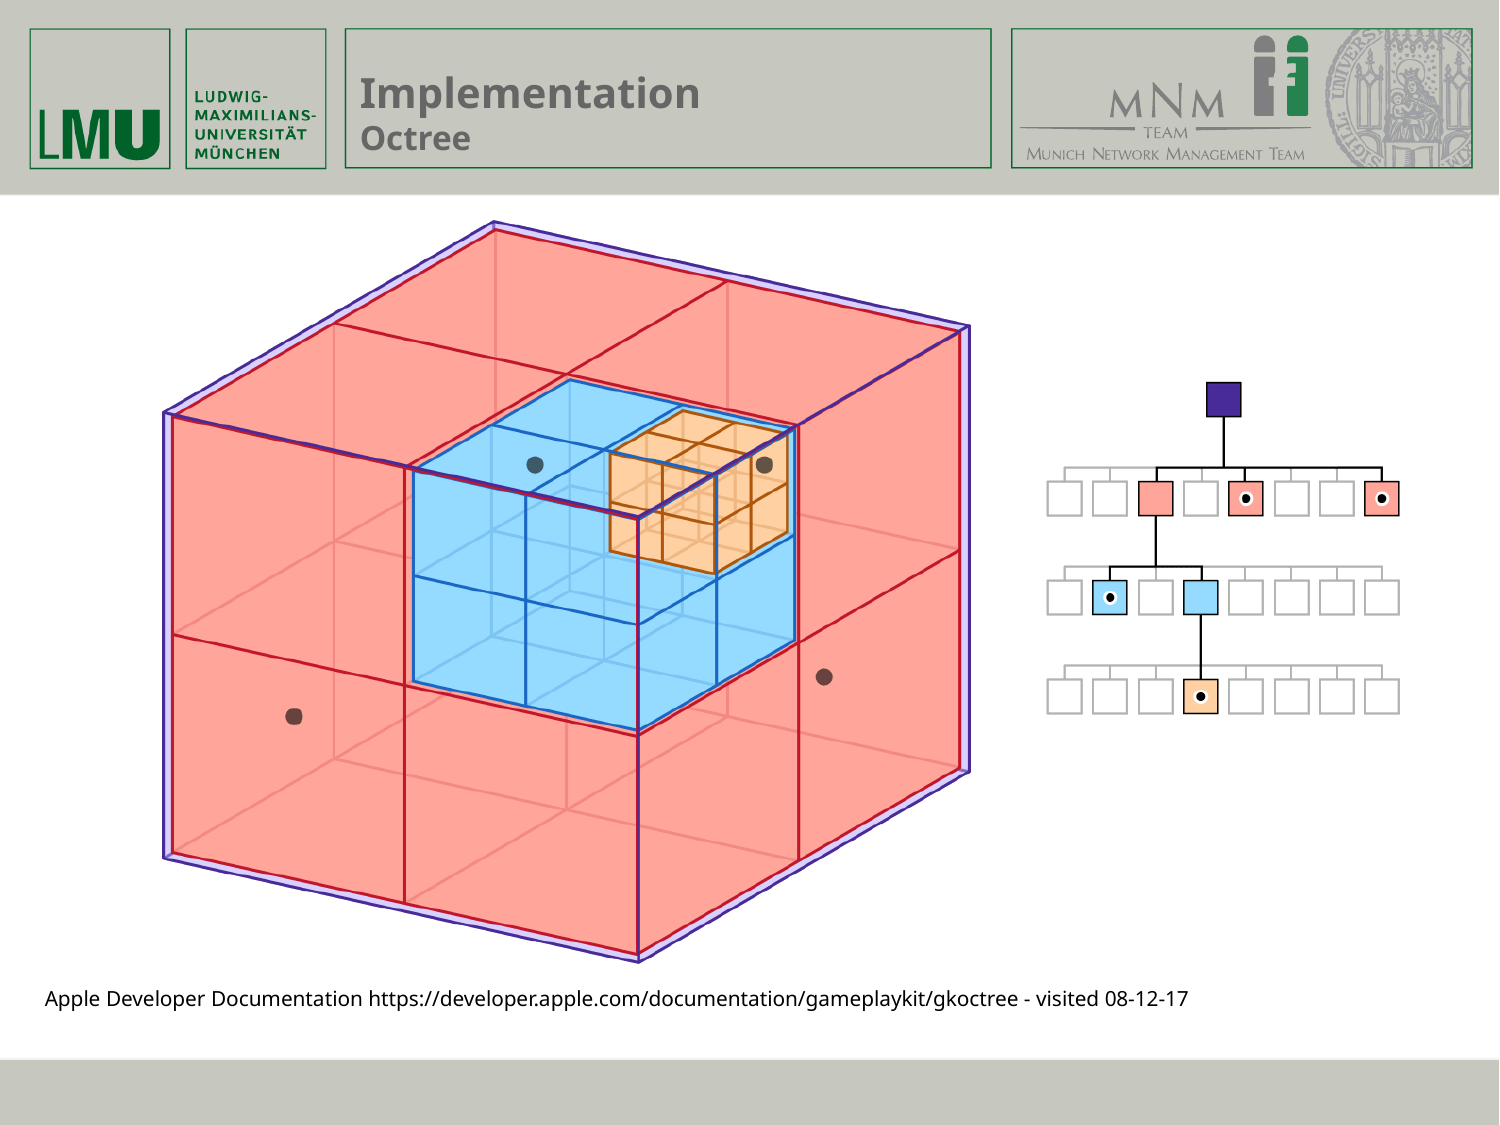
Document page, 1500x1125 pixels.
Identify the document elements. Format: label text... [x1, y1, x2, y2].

text_box Apple Developer Documentation https://developer.apple.com/documentation/gameplaykit/gkoctree - visited 08-12-17 [30, 978, 1425, 1040]
picture [150, 208, 1411, 976]
picture [0, 1058, 1499, 1125]
picture [0, 0, 1499, 196]
text_box Implementation Octree [345, 59, 986, 165]
